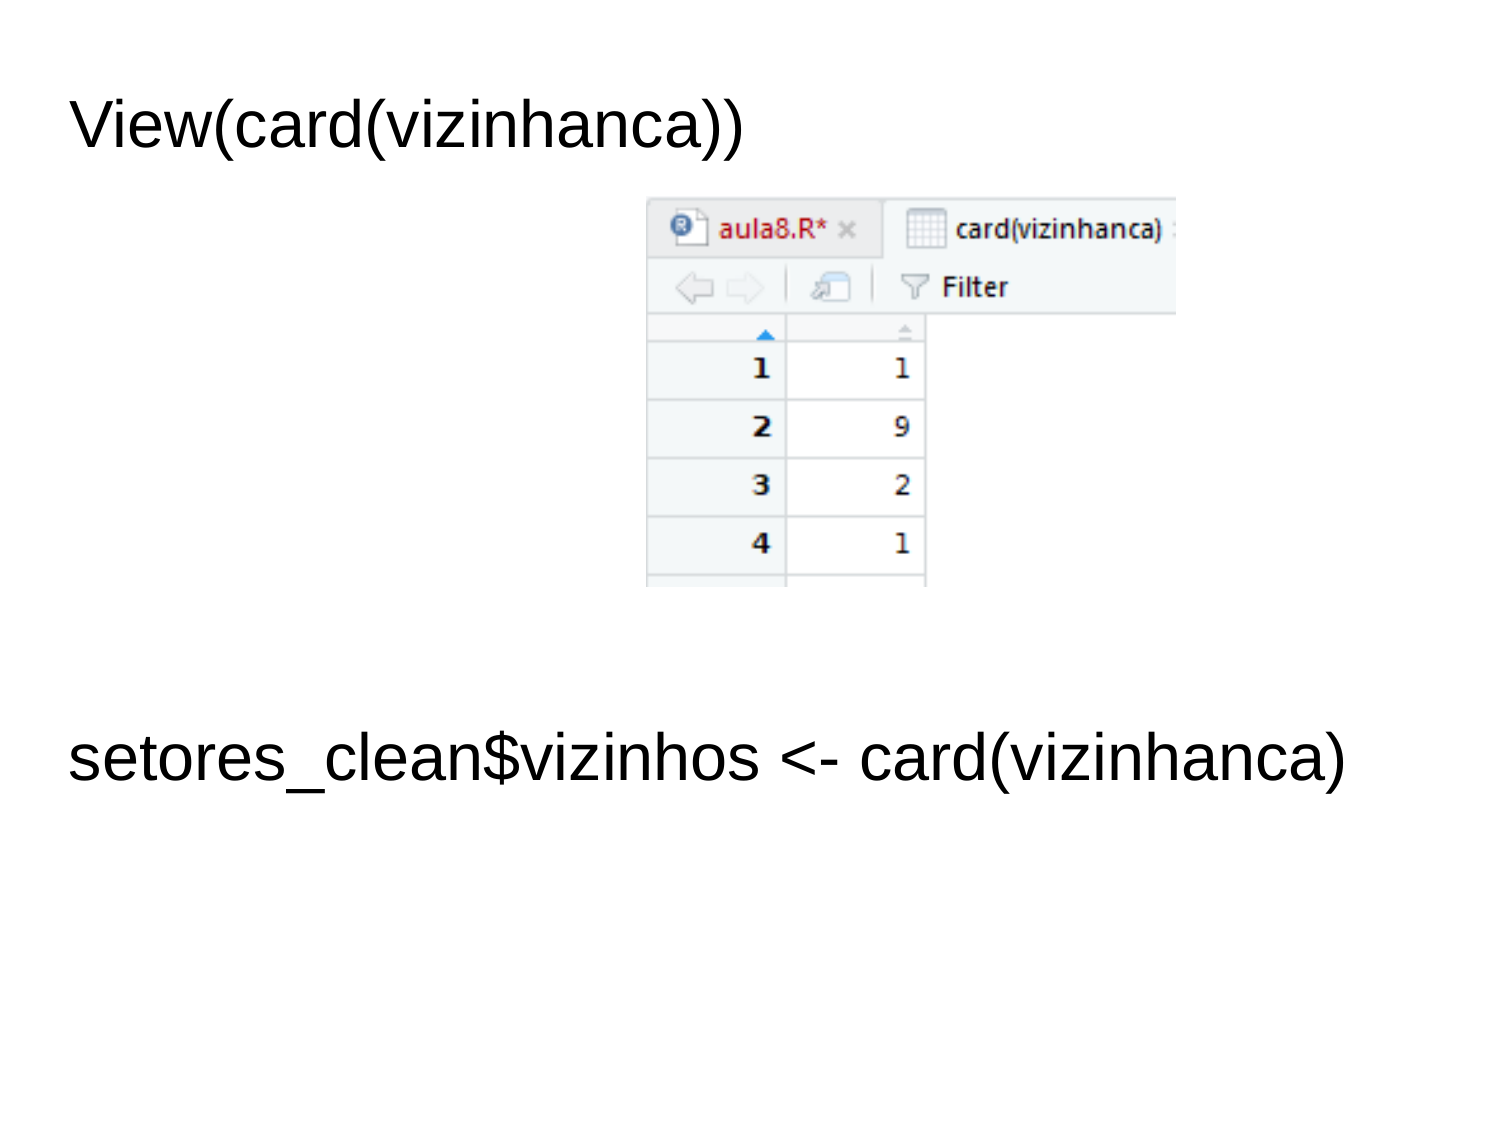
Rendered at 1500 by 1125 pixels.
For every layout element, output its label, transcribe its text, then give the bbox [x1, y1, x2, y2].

picture [646, 196, 1176, 587]
list View(card(vizinhanca)) [69, 80, 1364, 193]
text_box setores_clean$vizinhos <- card(vizinhanca) [54, 712, 1428, 802]
